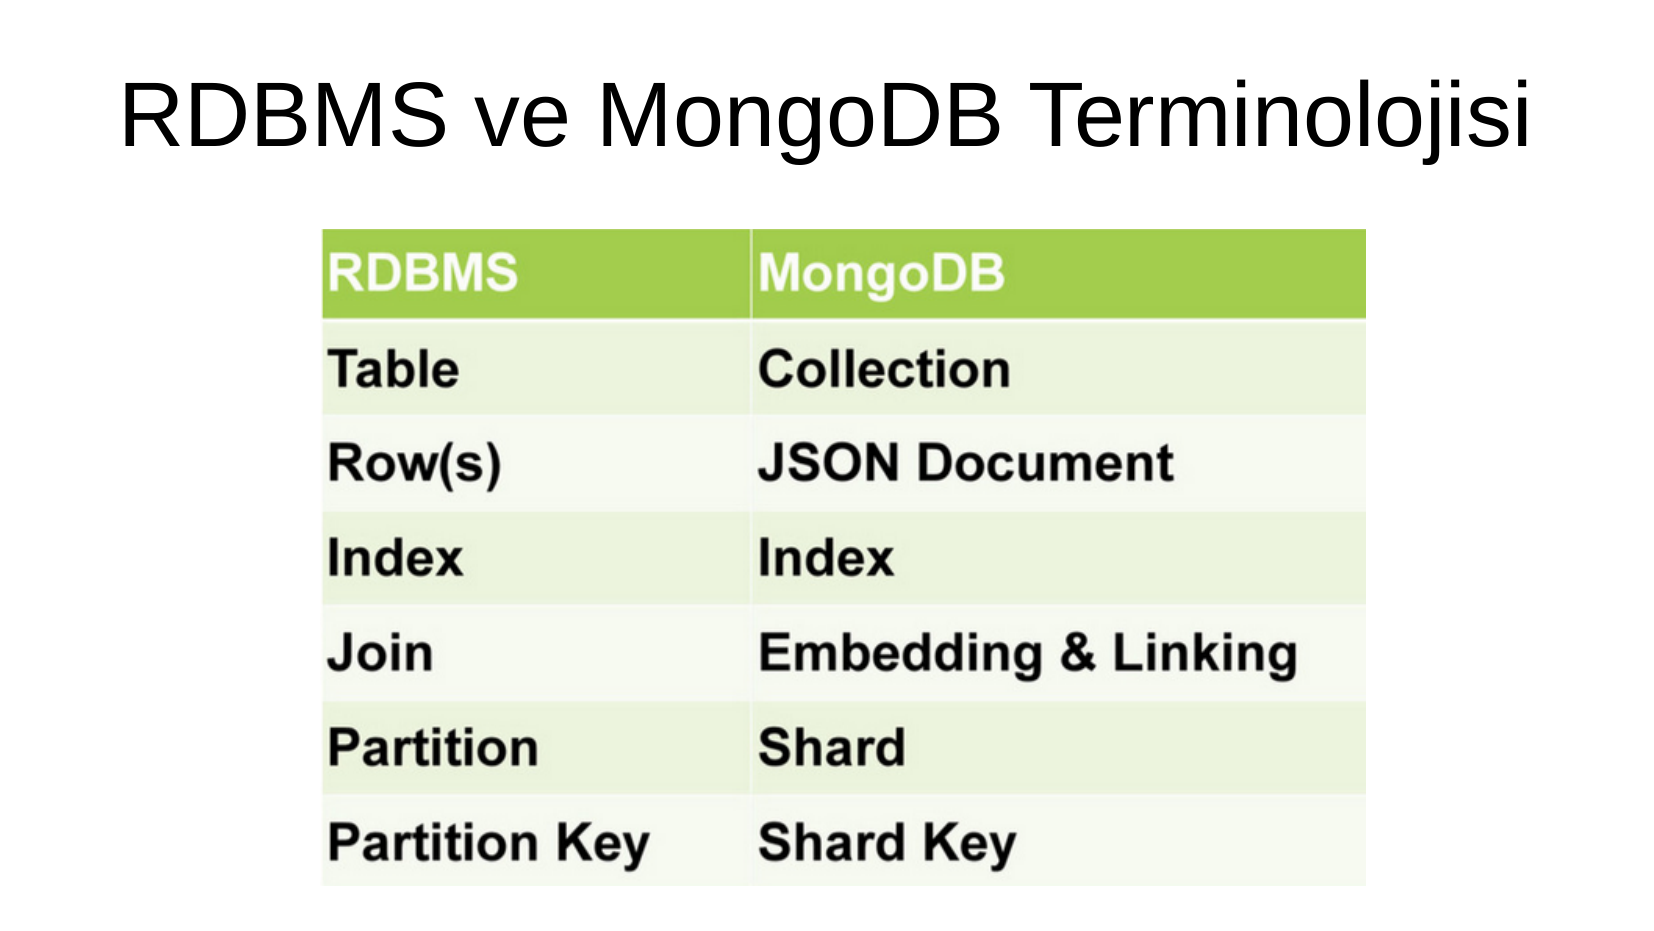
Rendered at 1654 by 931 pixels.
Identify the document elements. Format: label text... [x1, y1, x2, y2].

picture [320, 229, 1366, 886]
title RDBMS ve MongoDB Terminolojisi [82, 37, 1571, 193]
